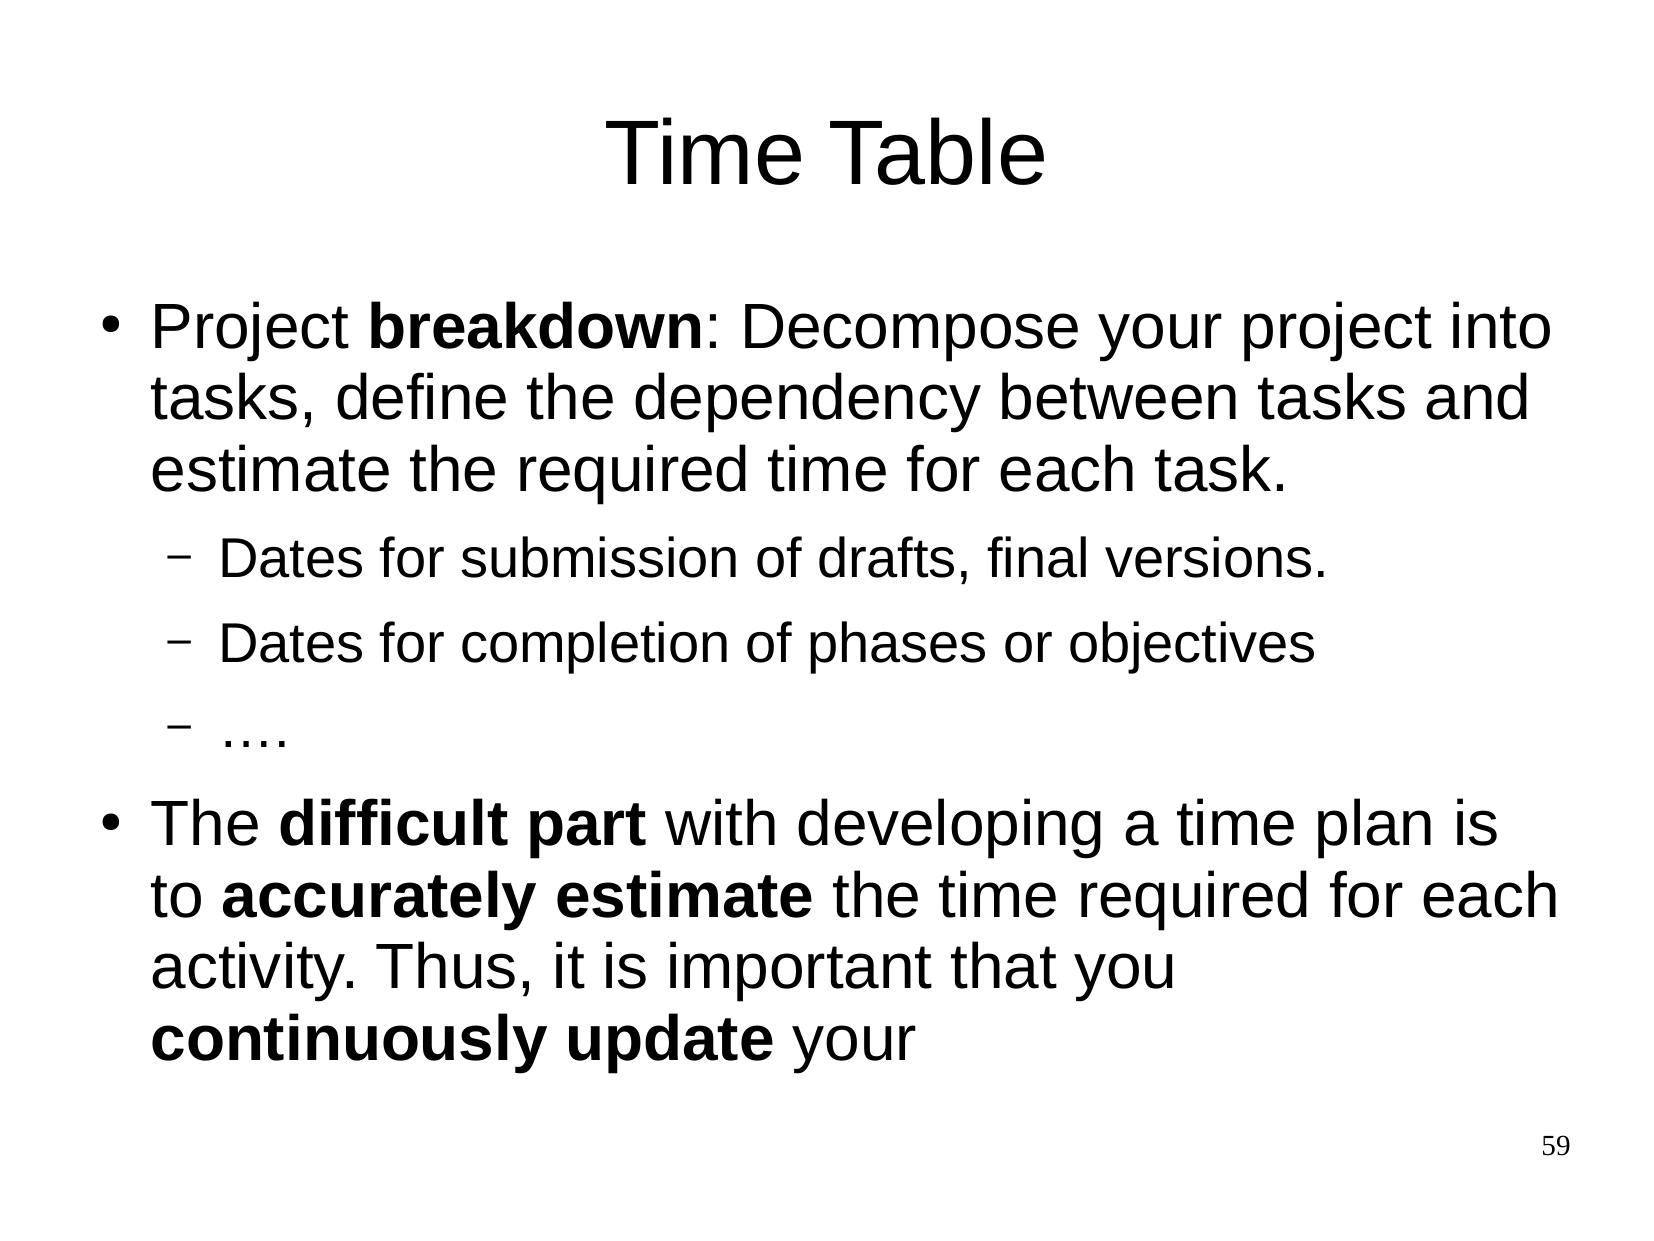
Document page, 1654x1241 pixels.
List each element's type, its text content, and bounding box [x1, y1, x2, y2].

title Time Table [82, 49, 1571, 257]
list Project breakdown: Decompose your project into tasks, define the dependency between tasks and estimate the required time for each task. Dates for submission of drafts, final versions. Dates for completion of phases or objectives …. The difficult part with developing a time plan is to accurately estimate the time required for each activity. Thus, it is important that you continuously update your [82, 290, 1571, 1126]
